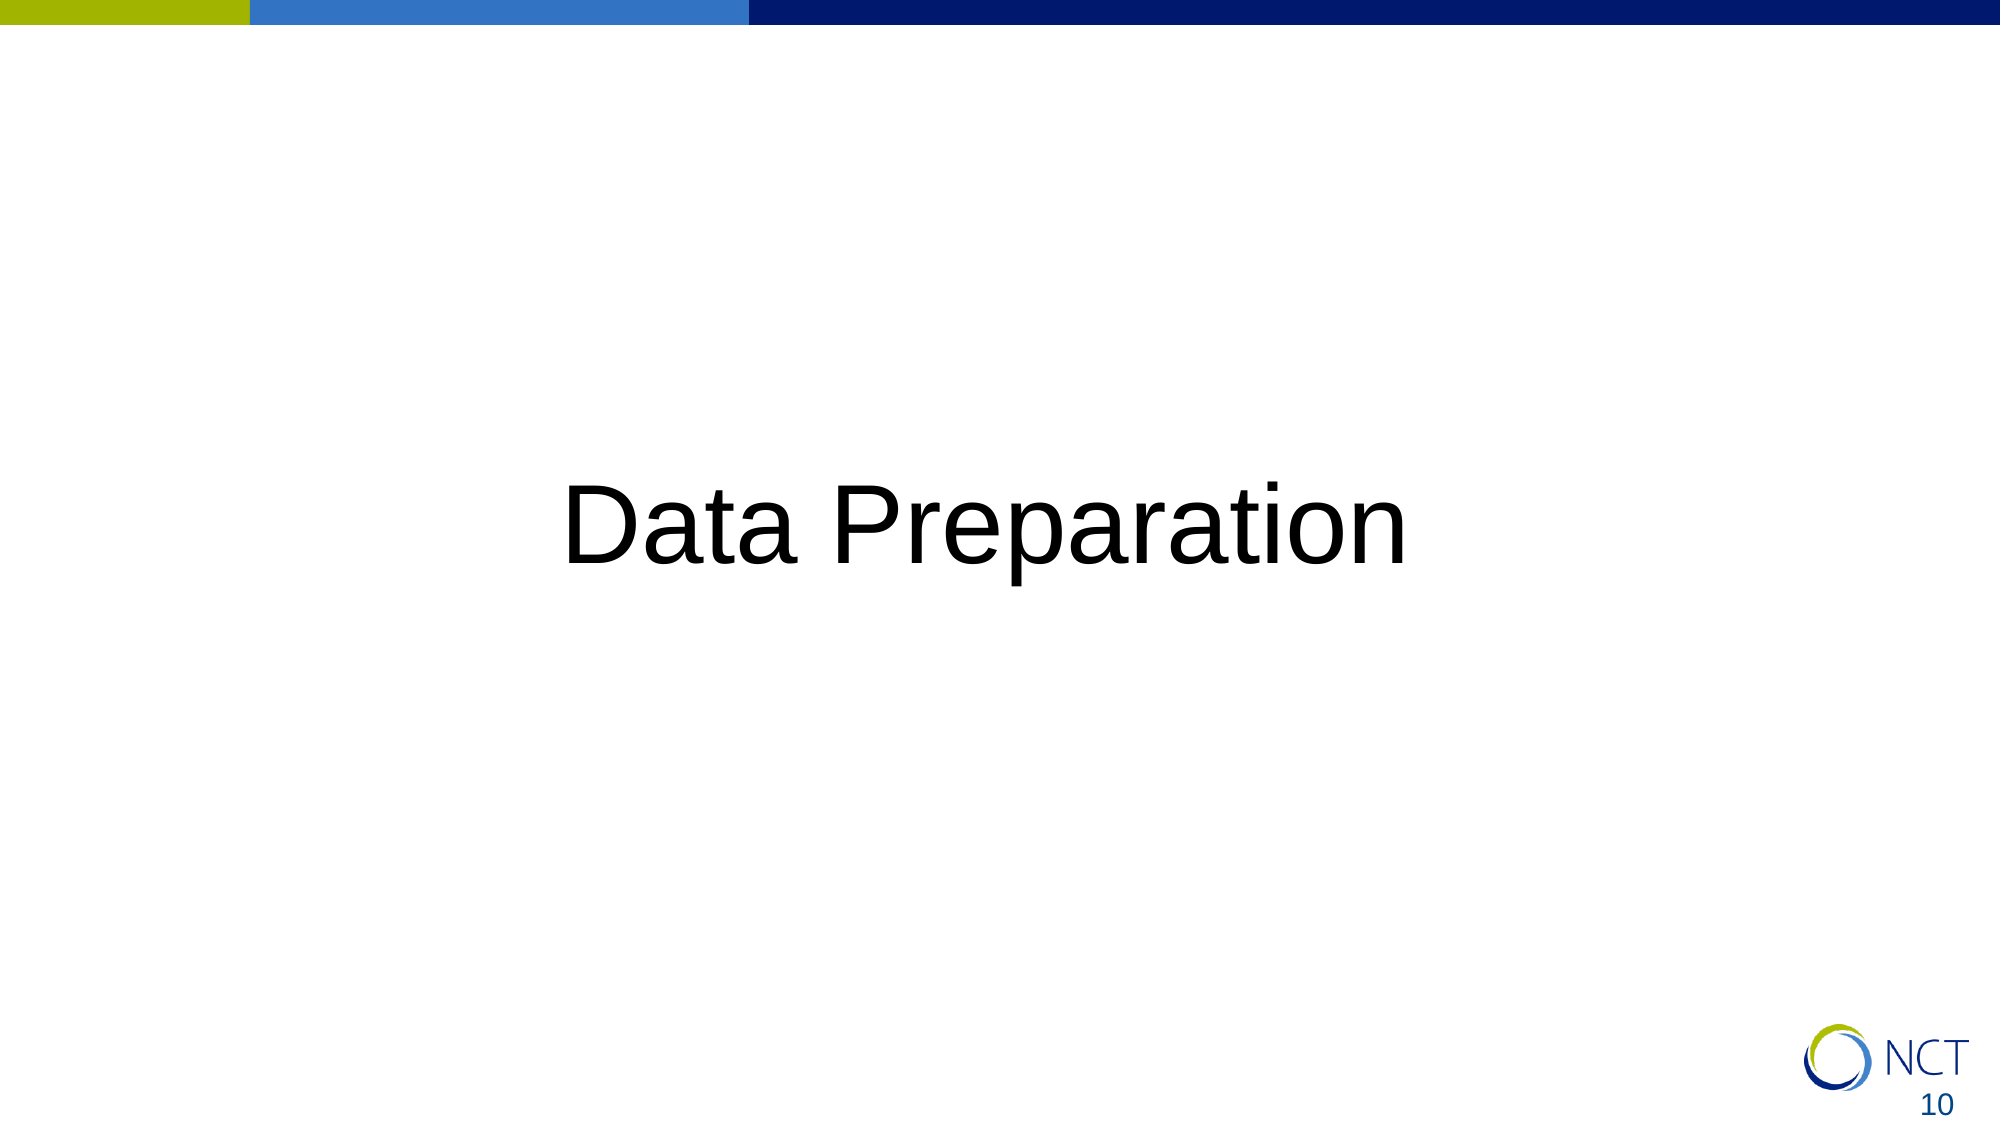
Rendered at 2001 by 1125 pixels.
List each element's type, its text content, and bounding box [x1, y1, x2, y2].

picture [1804, 1024, 1969, 1091]
title Data Preparation [90, 149, 1882, 901]
text_box 10 [1905, 1080, 1981, 1125]
